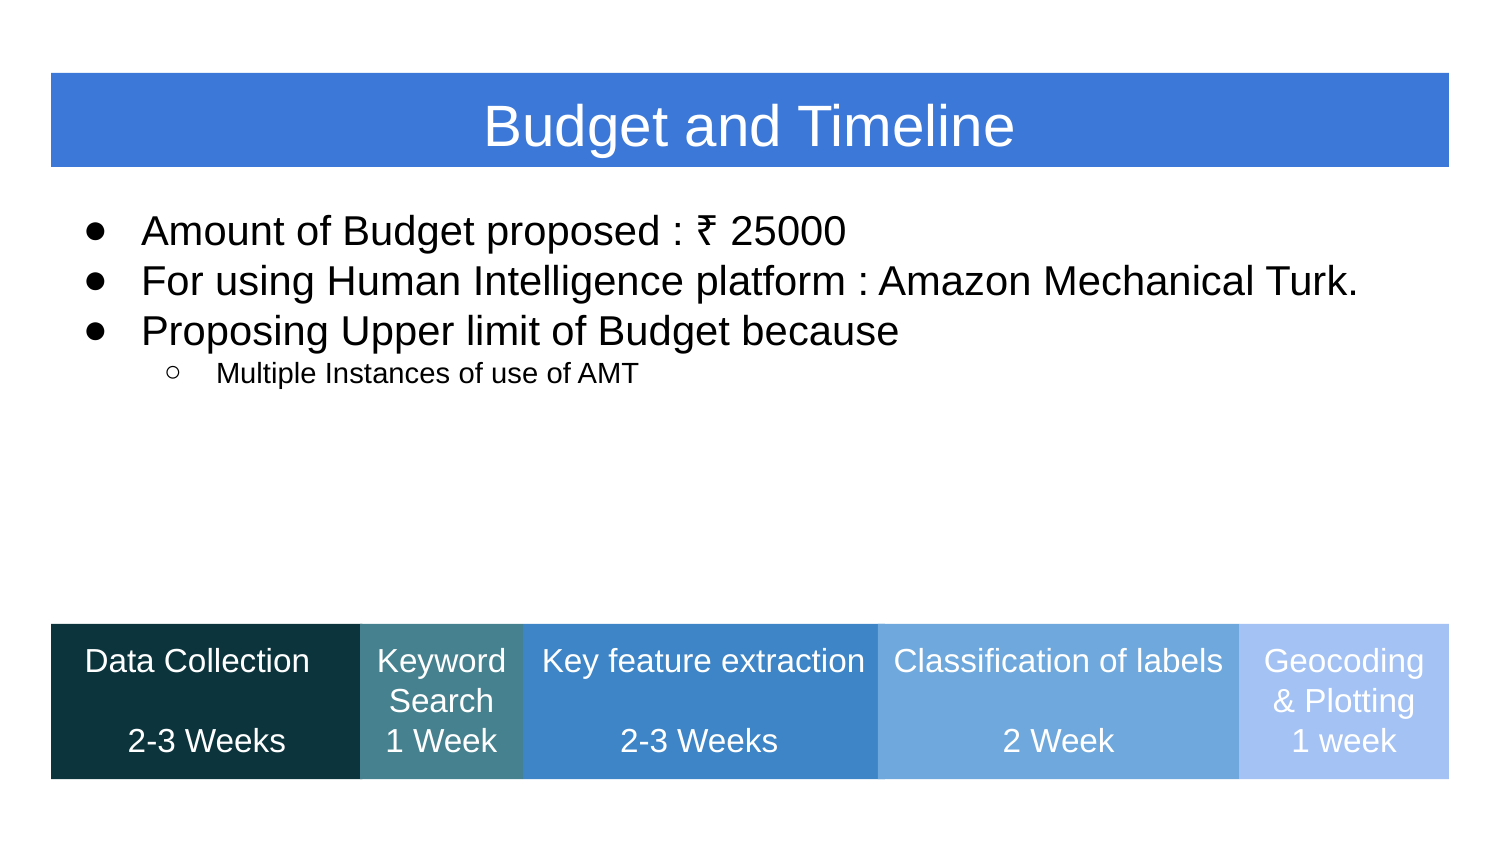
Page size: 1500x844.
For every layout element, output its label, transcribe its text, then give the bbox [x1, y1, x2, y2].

text_box Geocoding & Plotting 1 week [1239, 623, 1449, 780]
text_box Keyword Search 1 Week [360, 623, 522, 780]
title Budget and Timeline [51, 72, 1449, 167]
list Amount of Budget proposed : ₹ 25000 For using Human Intelligence platform : Amazon Mechanical Turk. Proposing Upper limit of Budget because Multiple Instances of use of AMT [51, 189, 1449, 561]
text_box Key feature extraction 2-3 Weeks [522, 623, 877, 780]
text_box Data Collection 2-3 Weeks [51, 623, 360, 780]
text_box Classification of labels 2 Week [877, 623, 1239, 780]
